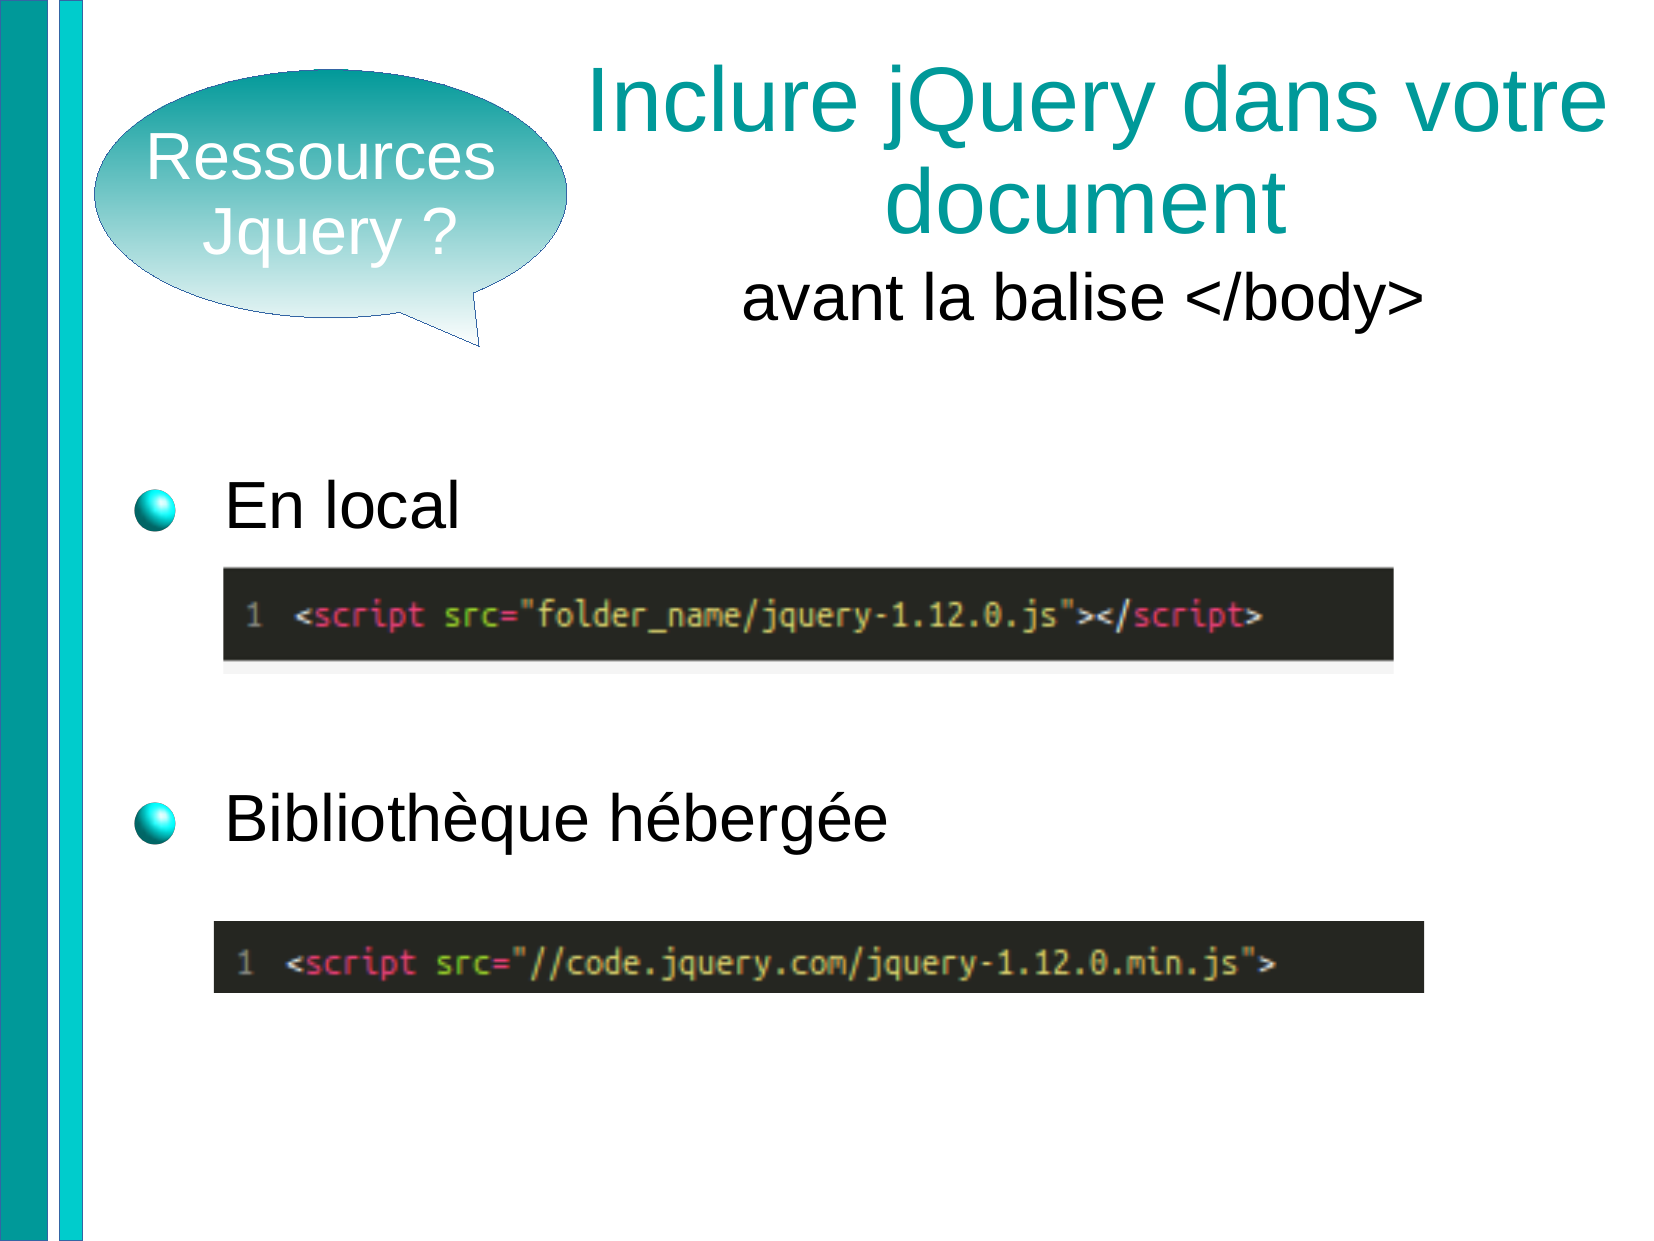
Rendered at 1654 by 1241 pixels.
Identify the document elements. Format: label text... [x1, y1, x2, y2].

list avant la balise </body> En local Bibliothèque hébergée [153, 277, 1654, 1241]
text_box [59, 0, 83, 1241]
title Inclure jQuery dans votre document [425, 0, 1654, 305]
text_box Ressources Jquery ? [94, 69, 480, 347]
text_box [0, 0, 48, 1241]
picture [213, 921, 1425, 993]
picture [223, 566, 1394, 674]
